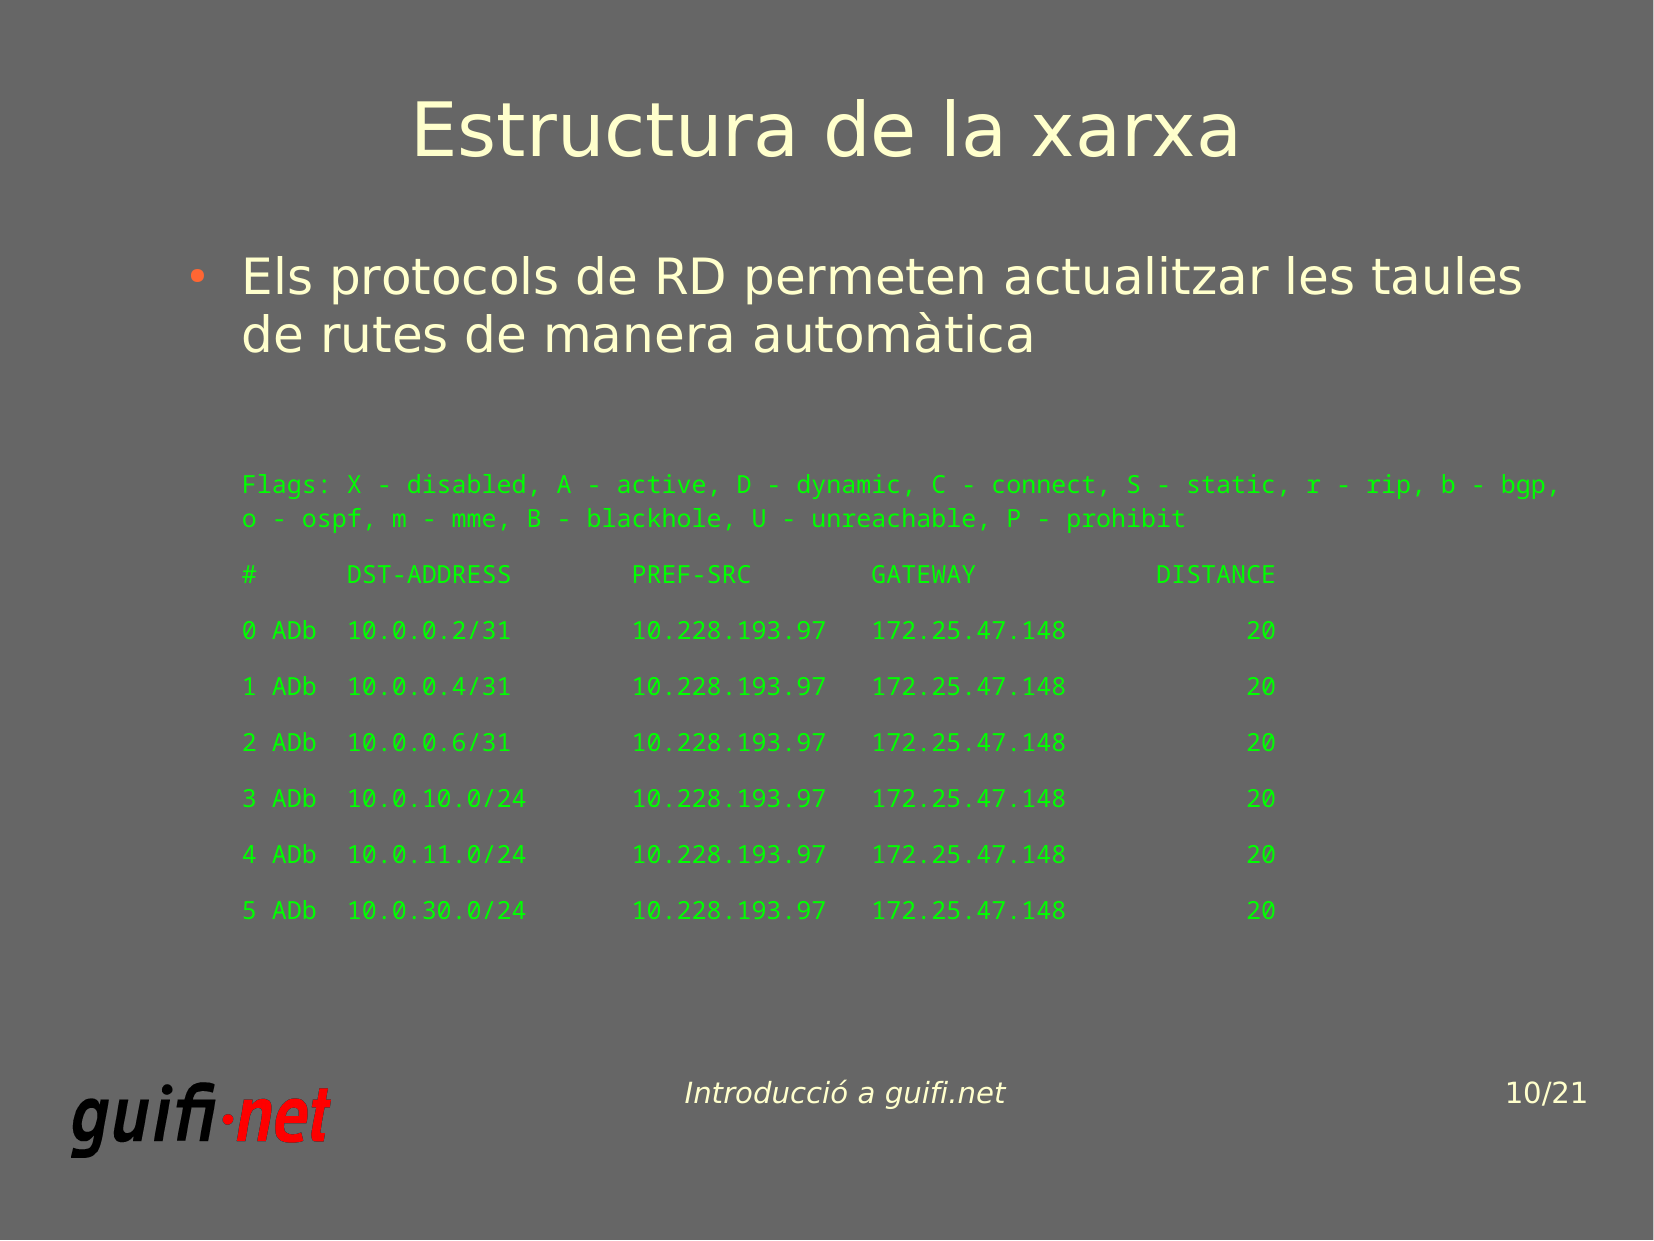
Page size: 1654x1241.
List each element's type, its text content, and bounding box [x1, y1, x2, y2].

list Els protocols de RD permeten actualitzar les taules de rutes de manera automàtica Flags: X - disabled, A - active, D - dynamic, C - connect, S - static, r - rip, b - bgp, o - ospf, m - mme, B - blackhole, U - unreachable, P - prohibit # DST-ADDRESS PREF-SRC GATEWAY DISTANCE 0 ADb 10.0.0.2/31 10.228.193.97 172.25.47.148 20 1 ADb 10.0.0.4/31 10.228.193.97 172.25.47.148 20 2 ADb 10.0.0.6/31 10.228.193.97 172.25.47.148 20 3 ADb 10.0.10.0/24 10.228.193.97 172.25.47.148 20 4 ADb 10.0.11.0/24 10.228.193.97 172.25.47.148 20 5 ADb 10.0.30.0/24 10.228.193.97 172.25.47.148 20 [118, 248, 1571, 1045]
title Estructura de la xarxa [82, 49, 1571, 213]
picture [71, 1082, 331, 1158]
